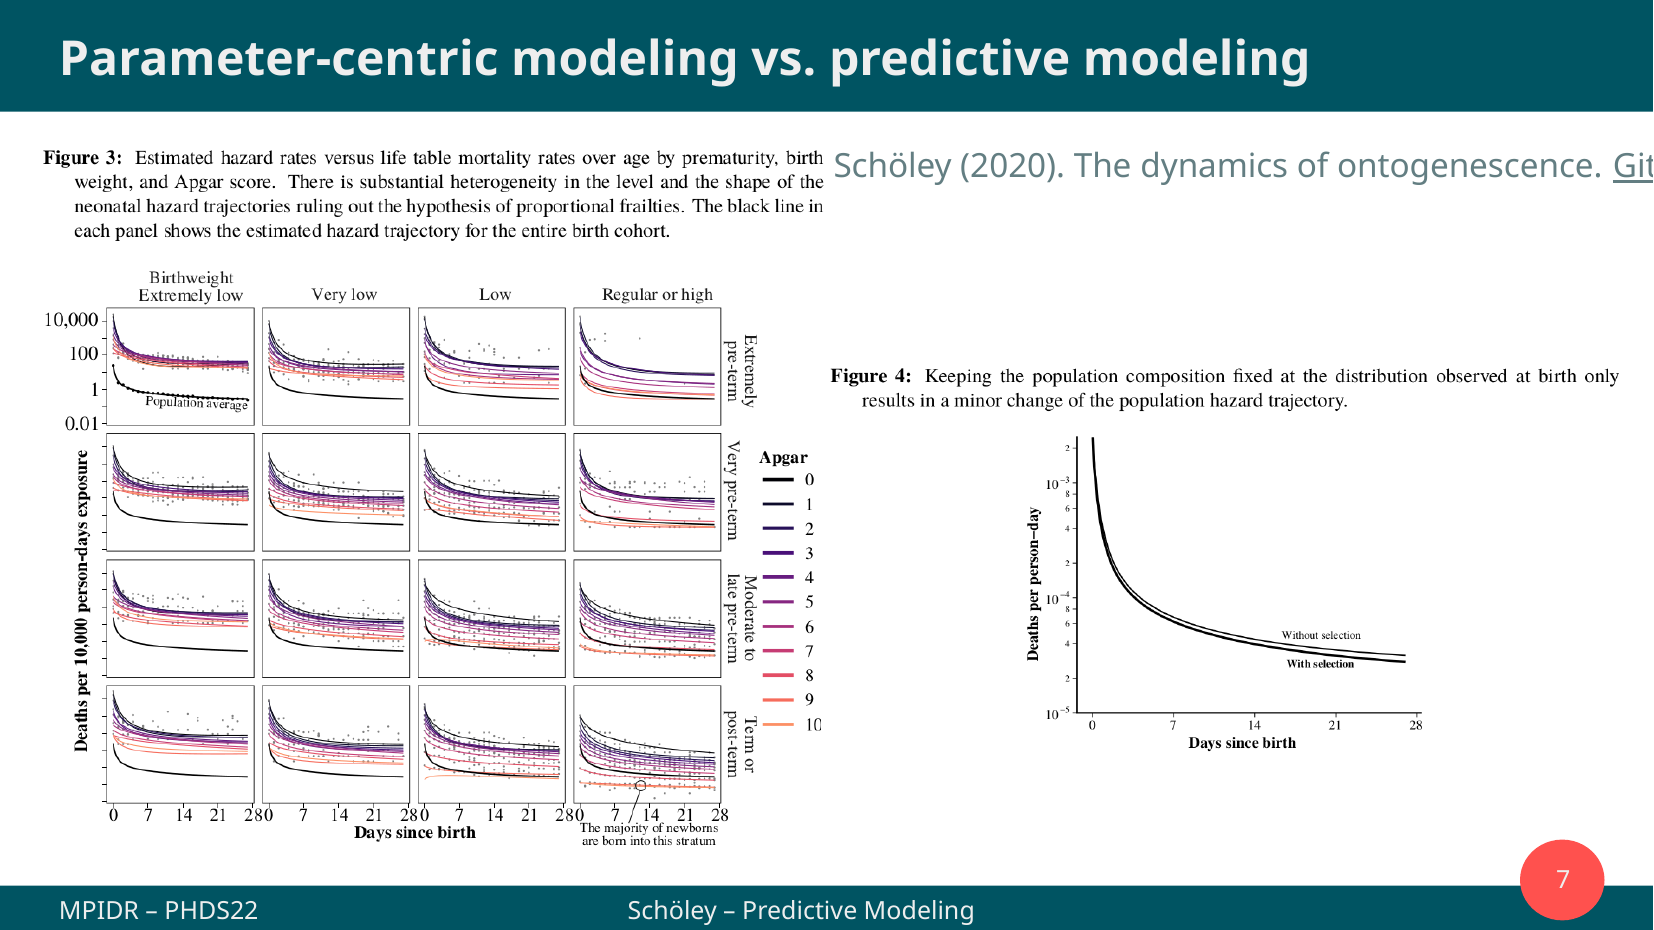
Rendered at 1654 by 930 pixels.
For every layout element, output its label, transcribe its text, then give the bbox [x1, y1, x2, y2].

title Parameter-centric modeling vs. predictive modeling [58, 0, 1594, 117]
picture [29, 140, 1628, 854]
text_box Schöley (2020). The dynamics of ontogenescence. Github link. [818, 134, 1653, 189]
